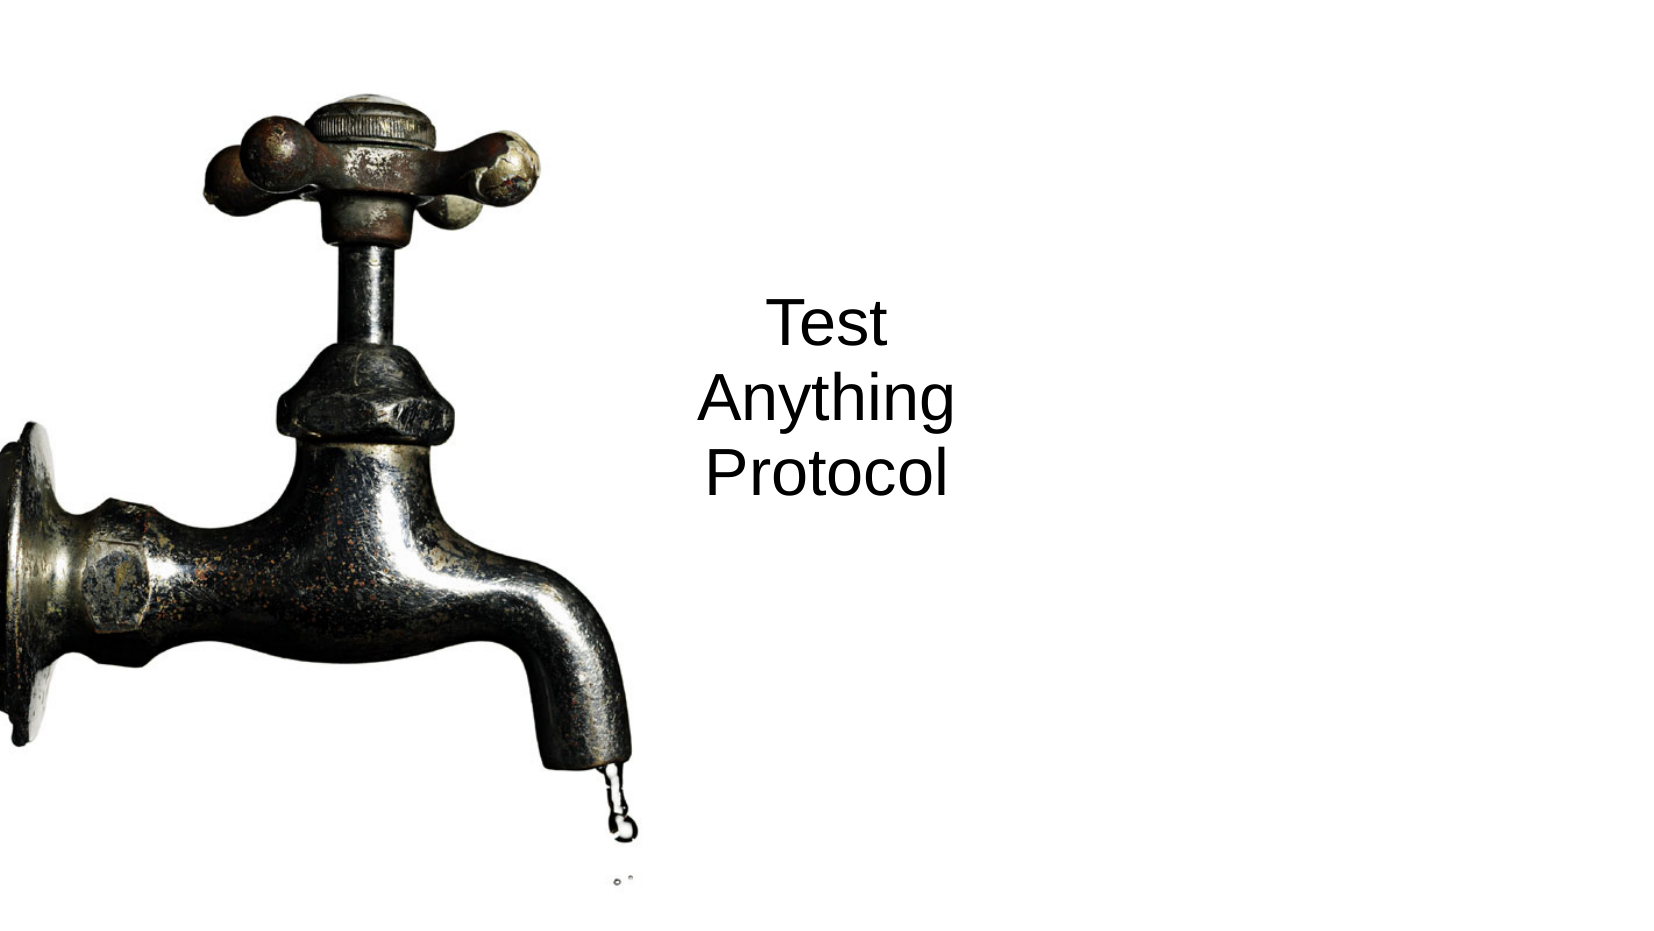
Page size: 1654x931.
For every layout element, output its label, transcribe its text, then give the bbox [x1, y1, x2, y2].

subtitle Test Anything Protocol [82, 37, 1571, 758]
picture [0, 0, 931, 931]
